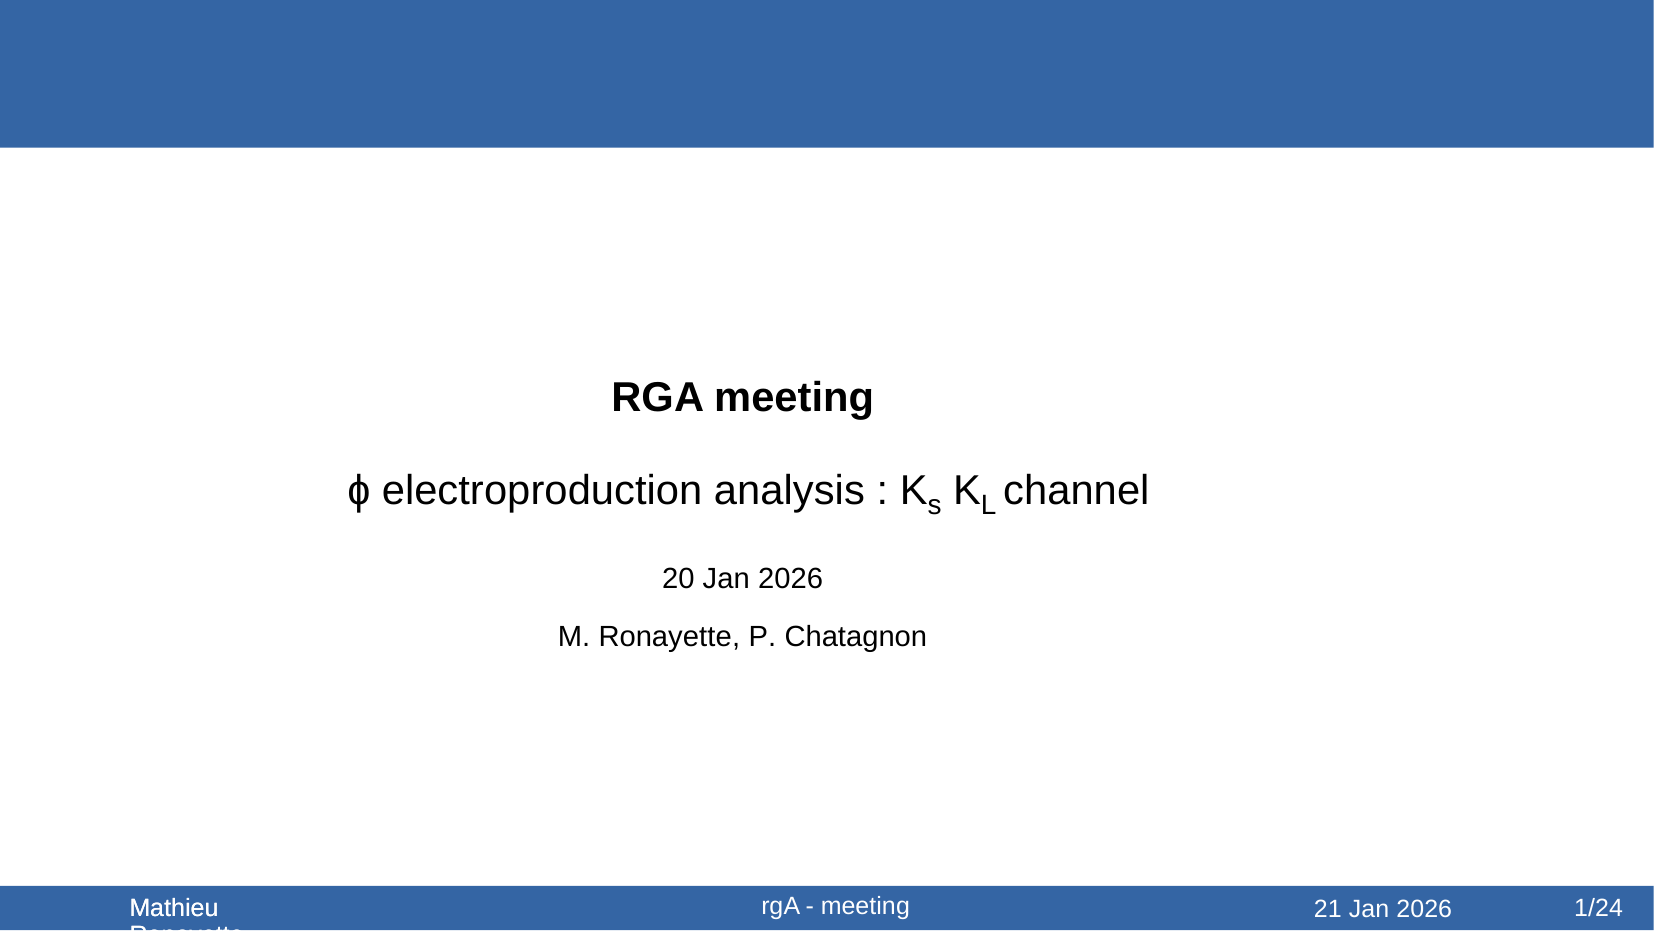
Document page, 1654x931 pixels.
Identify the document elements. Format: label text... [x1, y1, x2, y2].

text_box Mathieu Ronayette [114, 885, 355, 929]
text_box 21 Jan 2026 [1299, 887, 1536, 931]
text_box [226, 885, 1654, 931]
text_box 1/24 [1559, 885, 1654, 930]
text_box [0, 885, 131, 931]
text_box RGA meeting ɸ electroproduction analysis : Ks KL channel 20 Jan 2026 M. Ronayette, P. Chatagnon [321, 366, 1281, 663]
text_box rgA - meeting [739, 884, 957, 929]
text_box [0, 0, 1654, 148]
